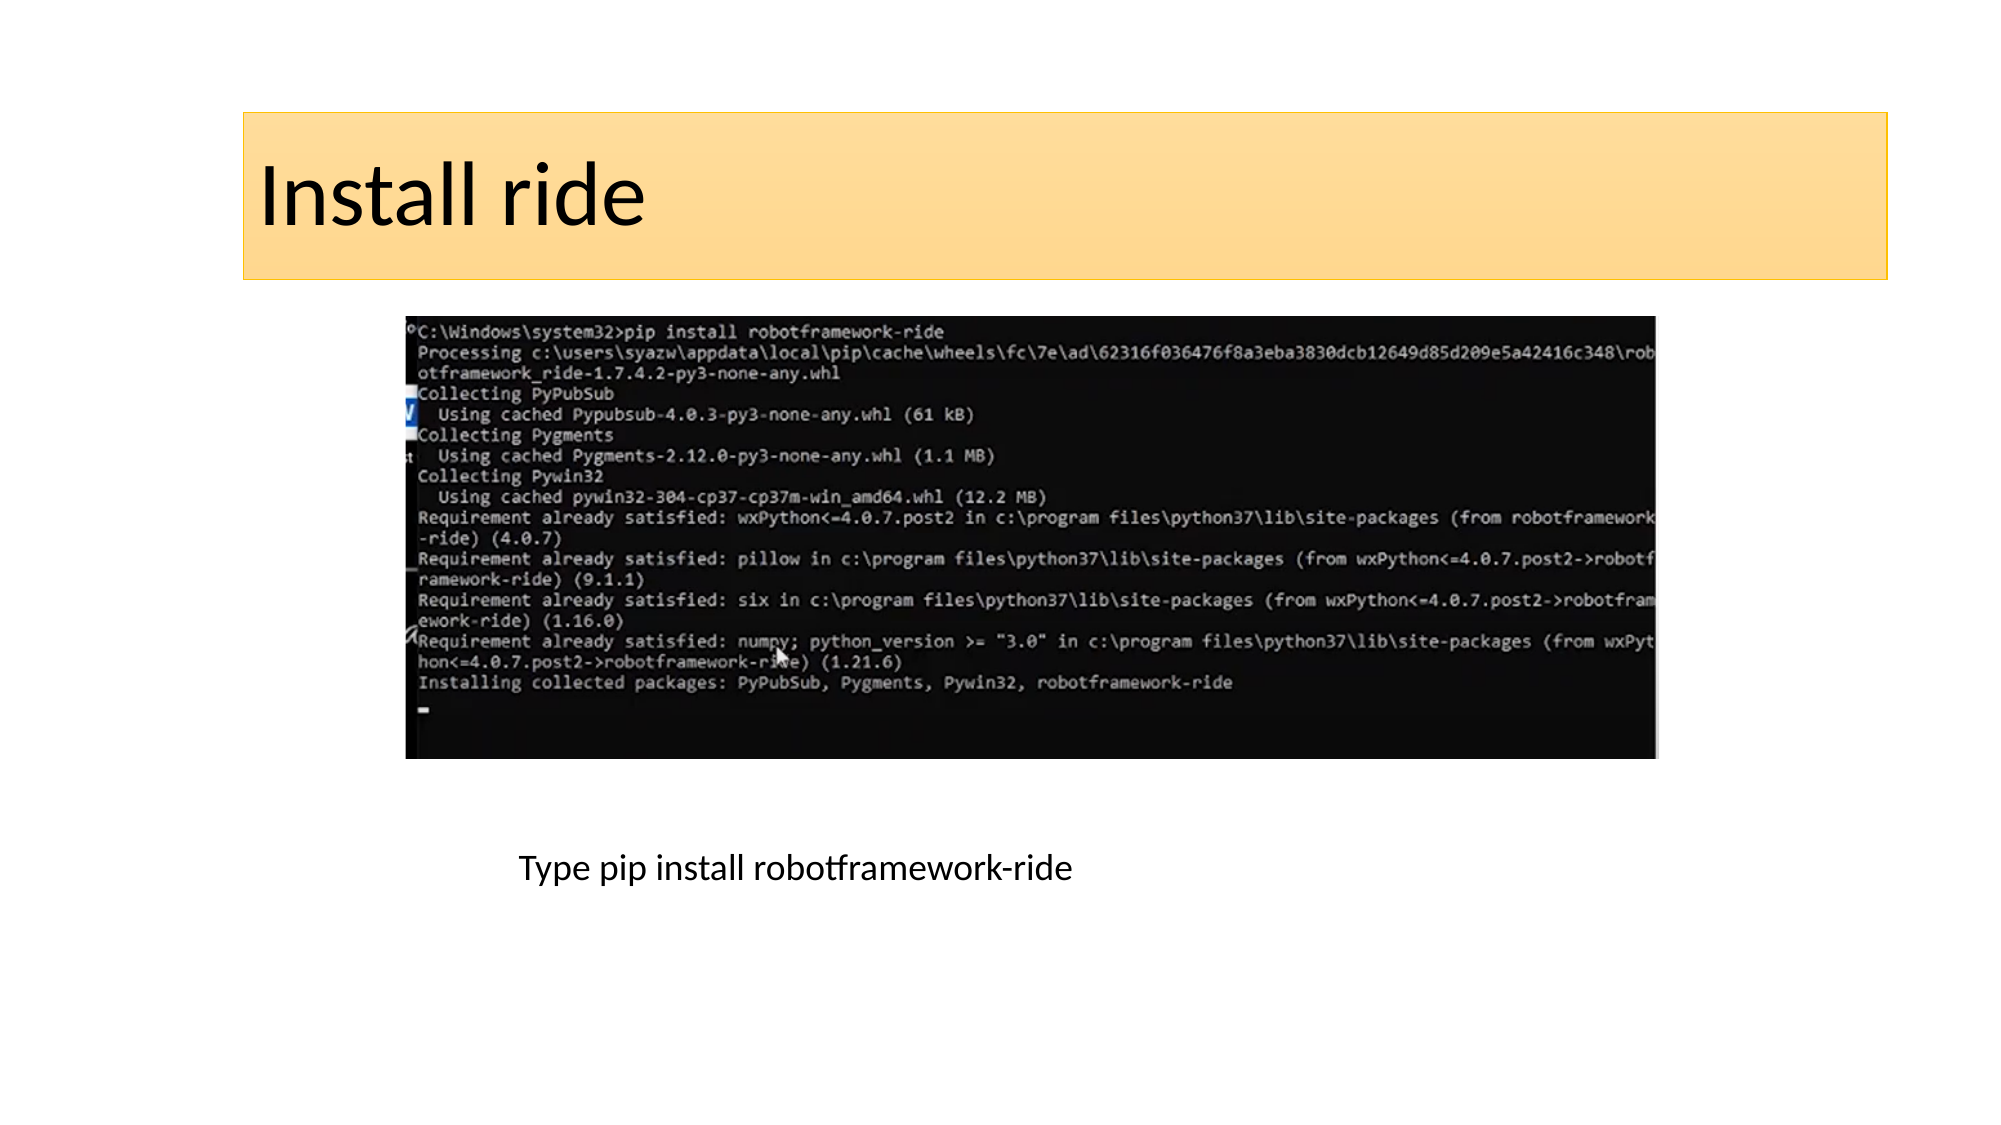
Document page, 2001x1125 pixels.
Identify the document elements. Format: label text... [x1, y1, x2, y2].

title Install ride [243, 112, 1887, 280]
picture [405, 316, 1660, 759]
text_box Type pip install robotframework-ride [503, 835, 1104, 896]
